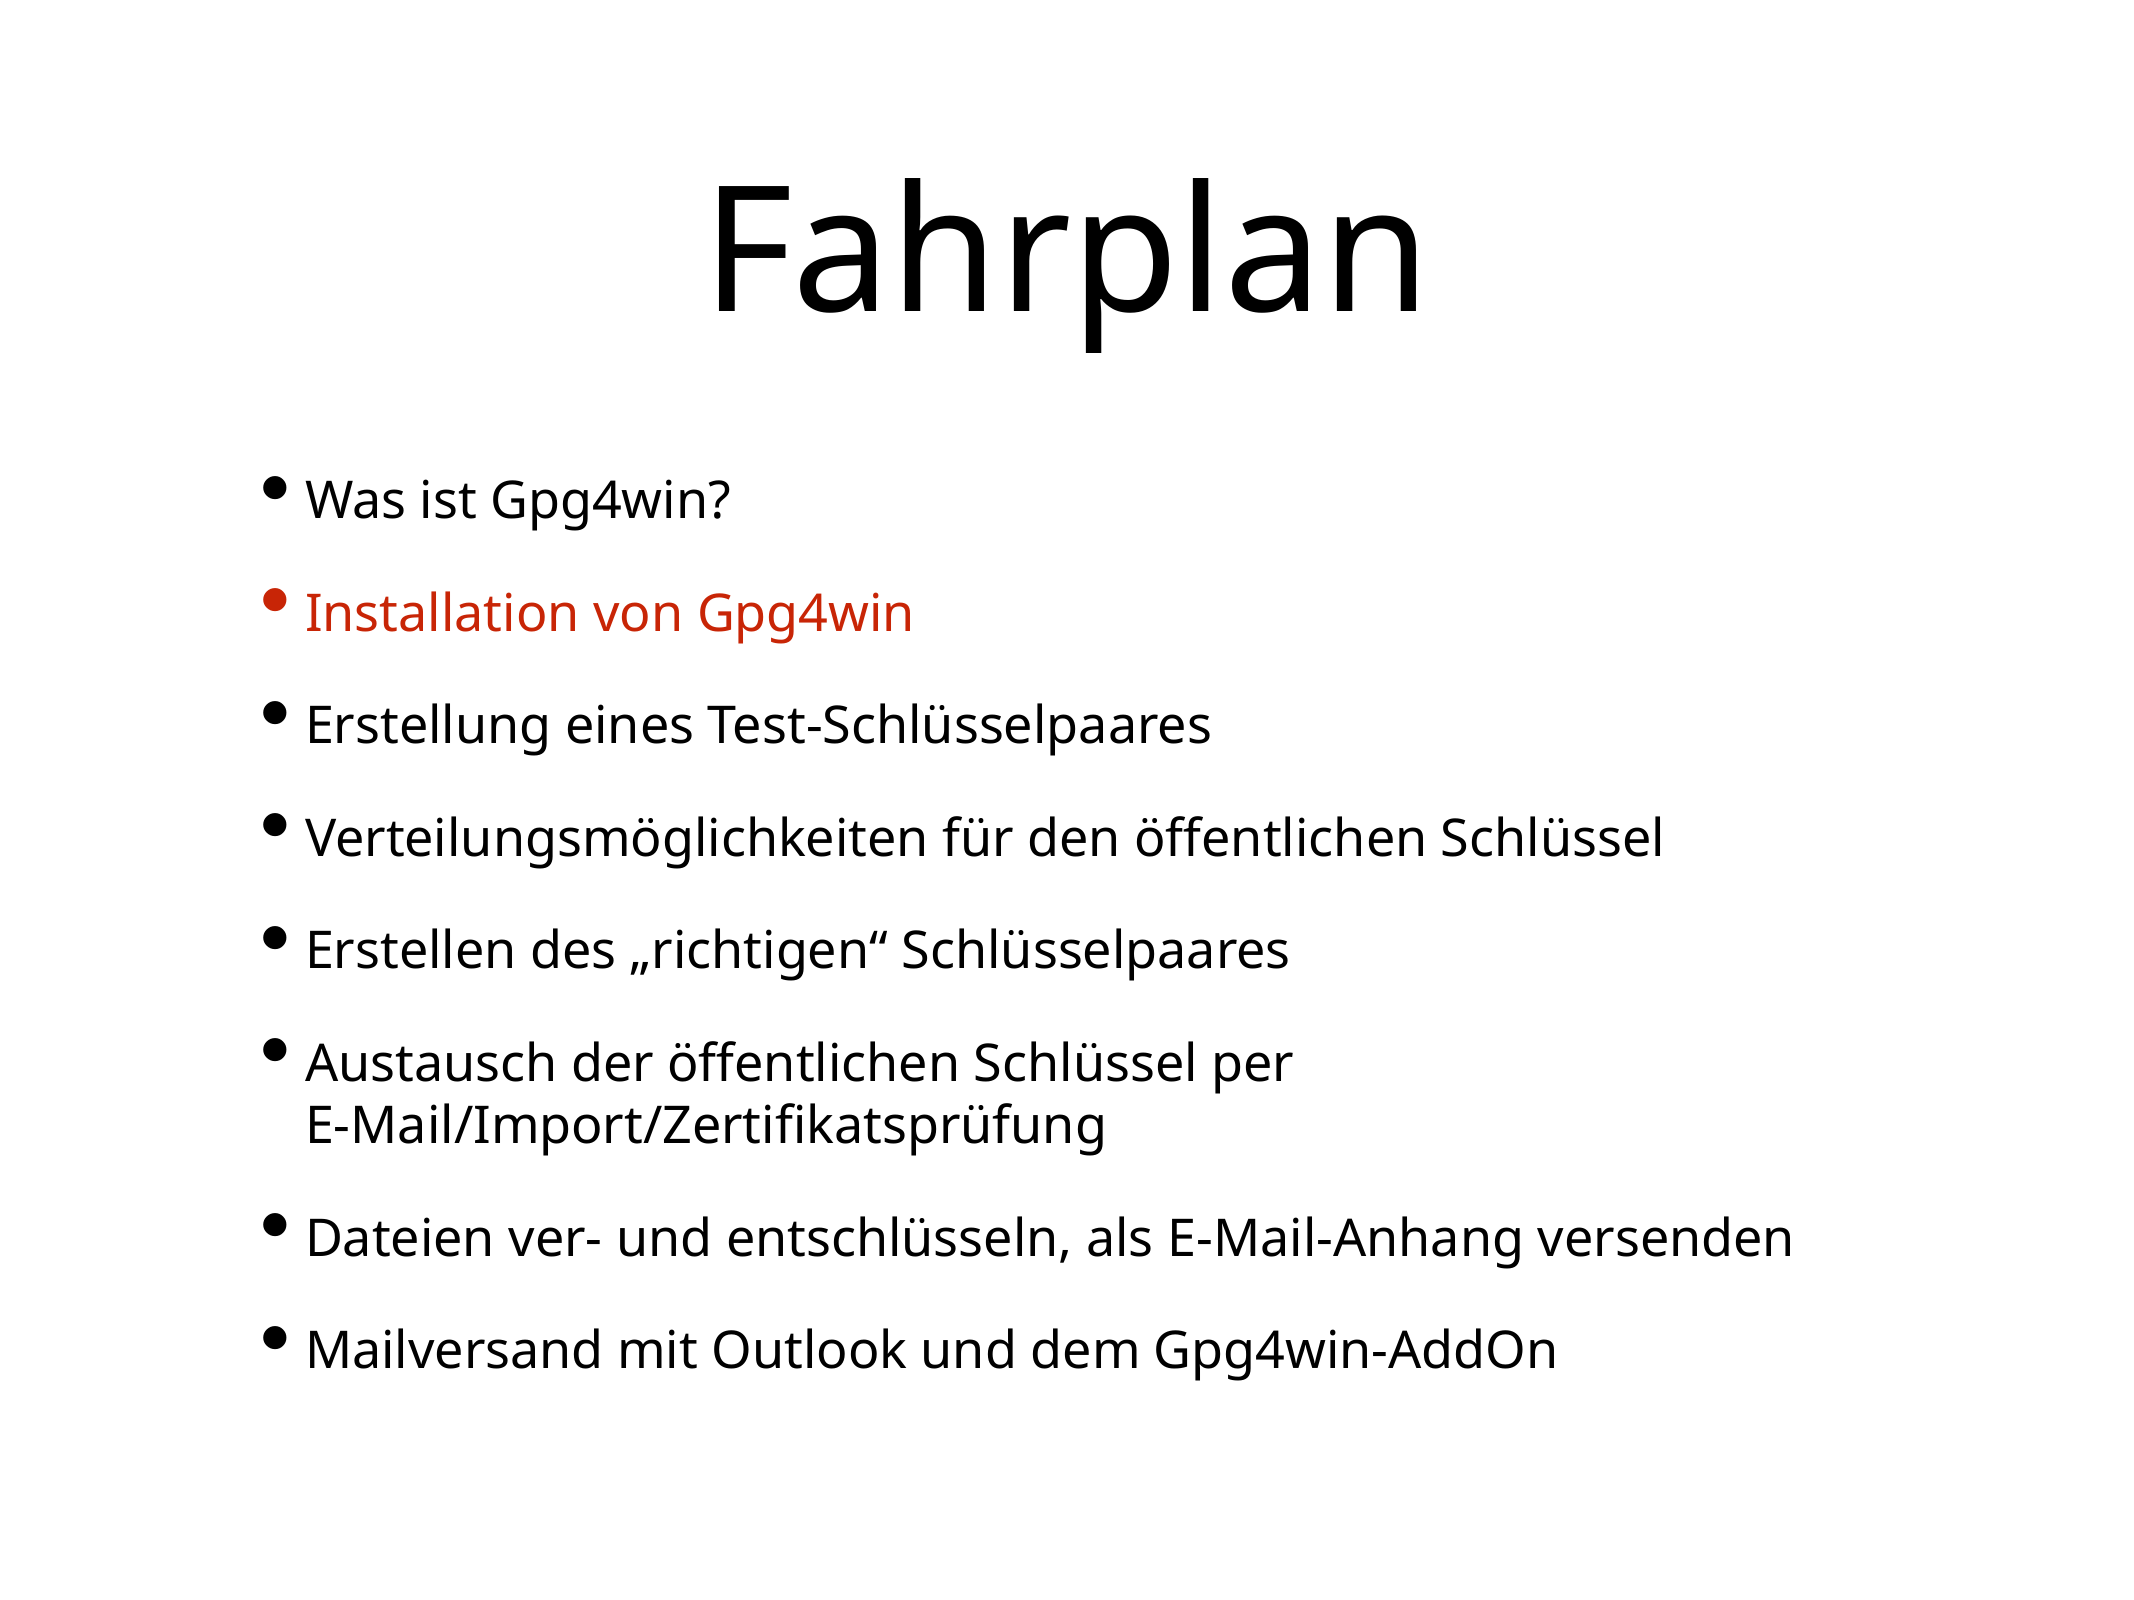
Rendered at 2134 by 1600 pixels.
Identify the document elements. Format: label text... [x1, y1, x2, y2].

list Was ist Gpg4win? Installation von Gpg4win Erstellung eines Test-Schlüsselpaares Verteilungsmöglichkeiten für den öffentlichen Schlüssel Erstellen des „richtigen“ Schlüsselpaares Austausch der öffentlichen Schlüssel per E-Mail/Import/Zertifikatsprüfung Dateien ver- und entschlüsseln, als E-Mail-Anhang versenden Mailversand mit Outlook und dem Gpg4win-AddOn [208, 454, 1925, 1392]
title Fahrplan [208, 41, 1925, 442]
